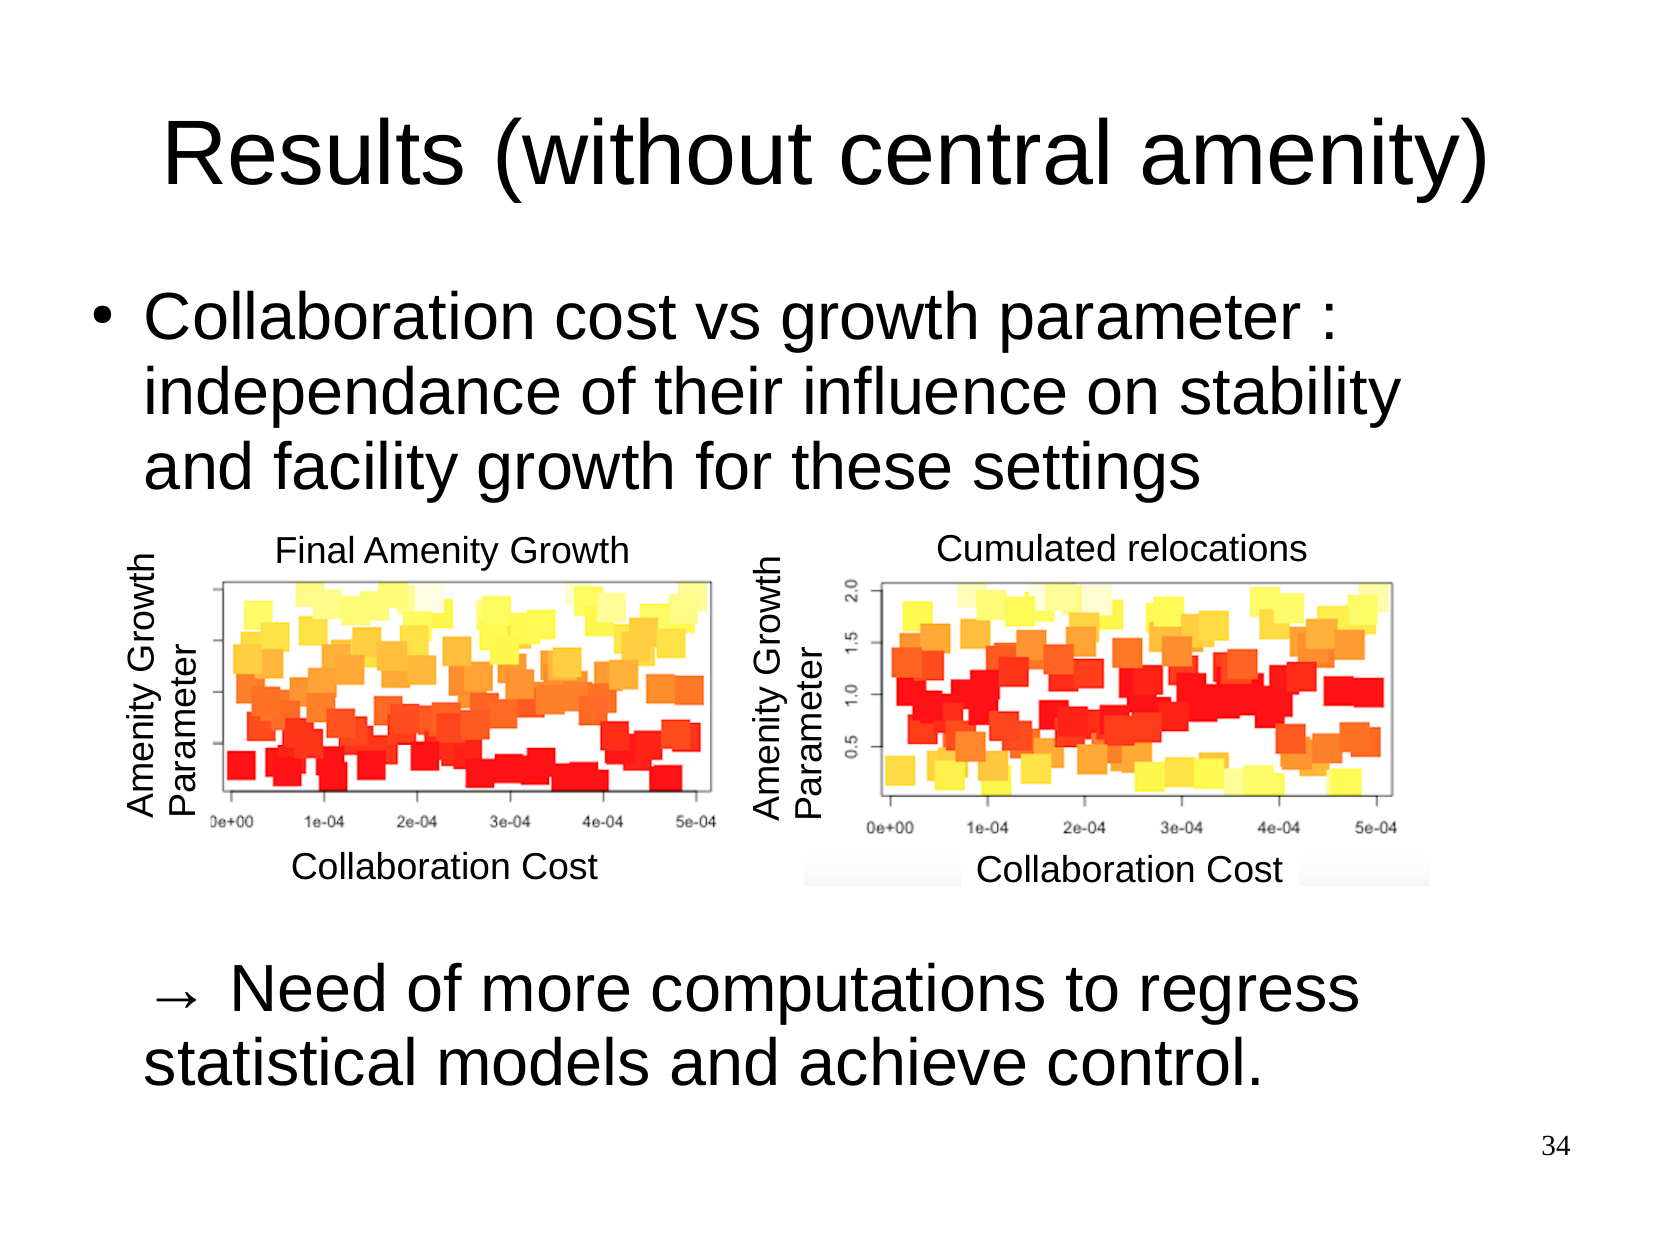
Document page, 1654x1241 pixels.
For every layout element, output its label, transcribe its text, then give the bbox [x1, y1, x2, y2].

title Results (without central amenity) [82, 49, 1571, 257]
list Collaboration cost vs growth parameter : independance of their influence on stability and facility growth for these settings → Need of more computations to regress statistical models and achieve control. [72, 279, 1529, 999]
